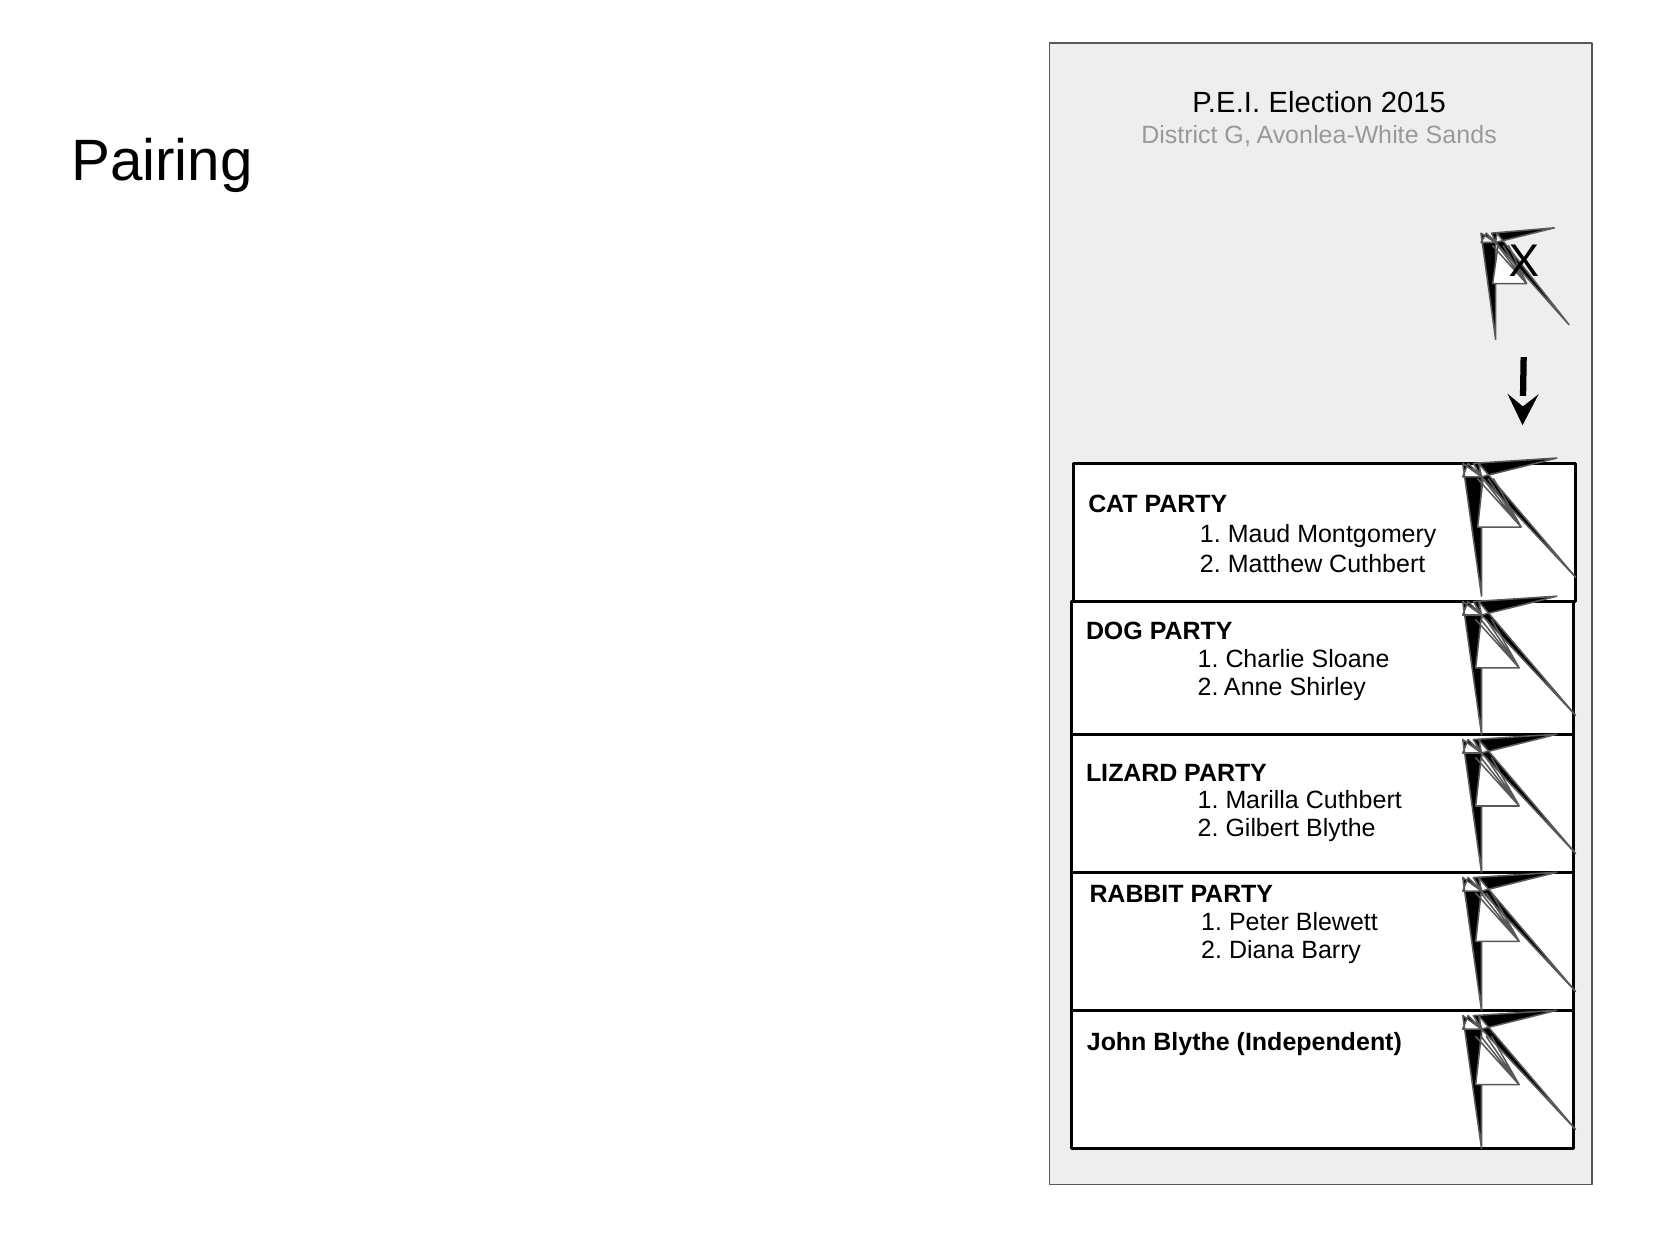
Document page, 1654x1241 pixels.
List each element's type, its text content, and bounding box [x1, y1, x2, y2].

text_box [1049, 233, 1593, 1185]
title Pairing [56, 107, 1493, 246]
text_box [1049, 42, 1593, 107]
text_box RABBIT PARTY 1. Peter Blewett 2. Diana Barry [1074, 872, 1394, 981]
title Pairing [1547, 107, 1598, 246]
text_box X [1493, 222, 1547, 279]
text_box P.E.I. Election 2015 District G, Avonlea-White Sands [1085, 68, 1554, 222]
text_box CAT PARTY 1. Maud Montgomery 2. Matthew Cuthbert [1073, 472, 1458, 591]
text_box DOG PARTY 1. Charlie Sloane 2. Anne Shirley [1071, 609, 1406, 709]
text_box John Blythe (Independent) [1072, 1019, 1418, 1064]
text_box LIZARD PARTY 1. Marilla Cuthbert 2. Gilbert Blythe [1071, 750, 1418, 851]
